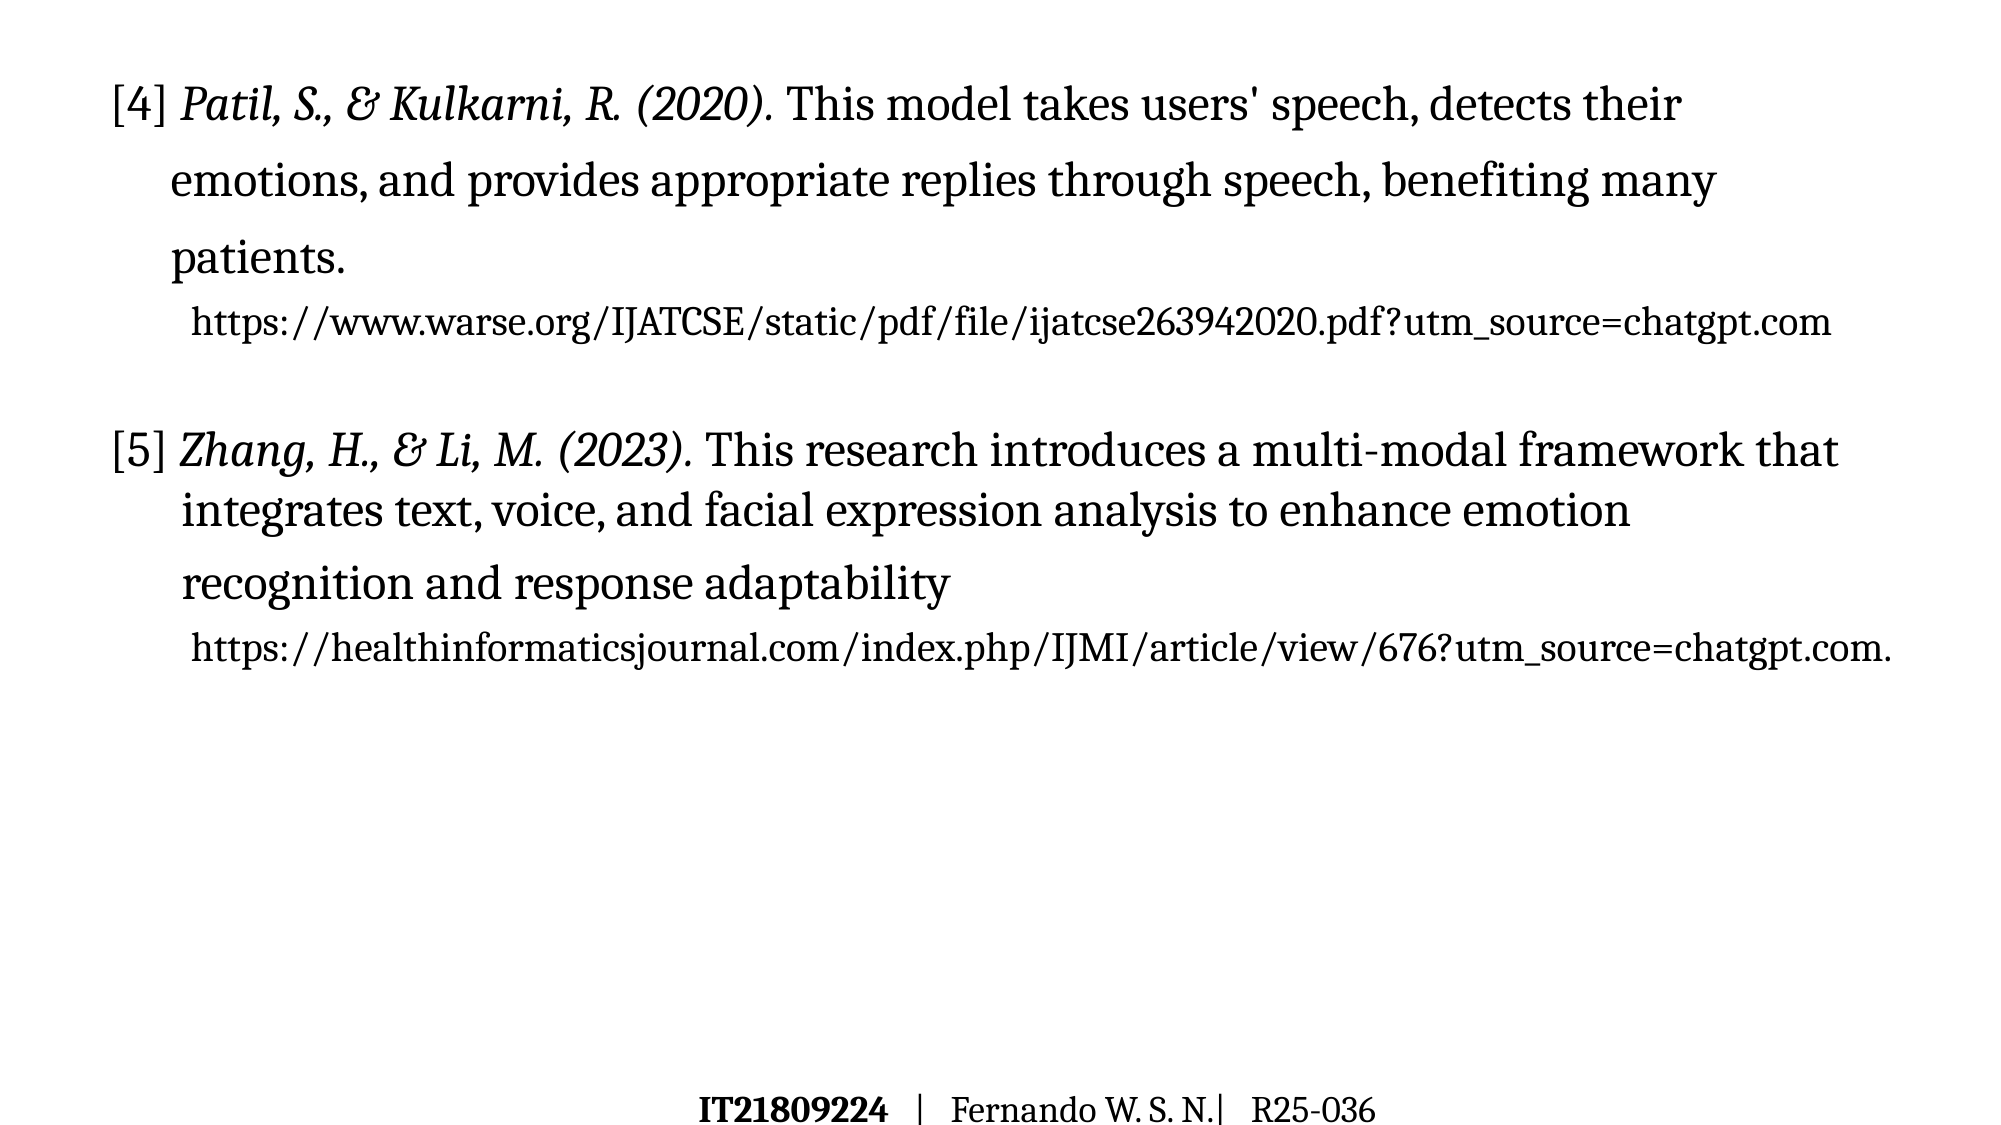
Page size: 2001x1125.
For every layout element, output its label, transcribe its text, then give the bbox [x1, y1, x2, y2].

text_box IT21809224 | Fernando W. S. N.| R25-036 [683, 1078, 1802, 1125]
list [4] Patil, S., & Kulkarni, R. (2020). This model takes users' speech, detects their emotions, and provides appropriate replies through speech, benefiting many patients. https://www.warse.org/IJATCSE/static/pdf/file/ijatcse263942020.pdf?utm_source=chatgpt.com [5] Zhang, H., & Li, M. (2023). This research introduces a multi-modal framework that integrates text, voice, and facial expression analysis to enhance emotion recognition and response adaptability https://healthinformaticsjournal.com/index.php/IJMI/article/view/676?utm_source=chatgpt.com. [44, 62, 1962, 1038]
